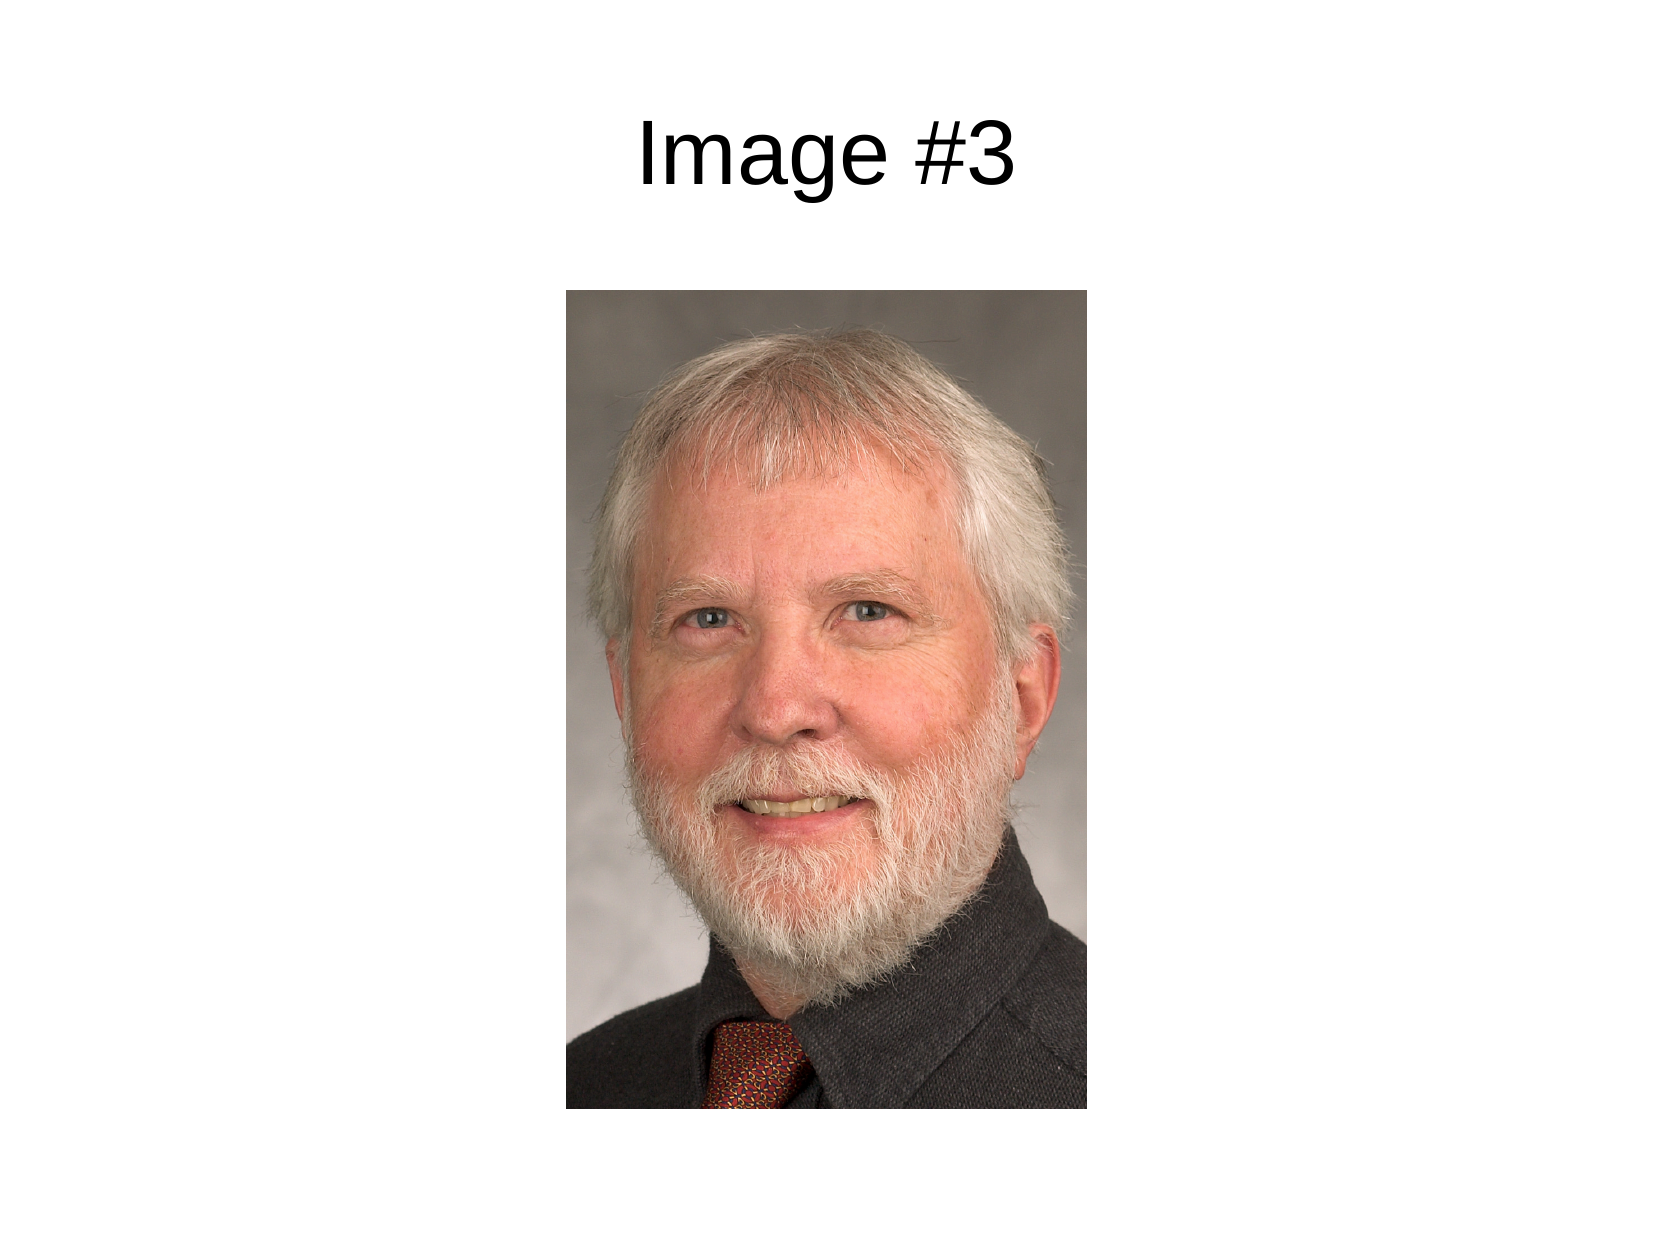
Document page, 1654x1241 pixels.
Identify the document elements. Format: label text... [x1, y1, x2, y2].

title Image #3 [82, 49, 1571, 257]
picture [566, 290, 1087, 1109]
